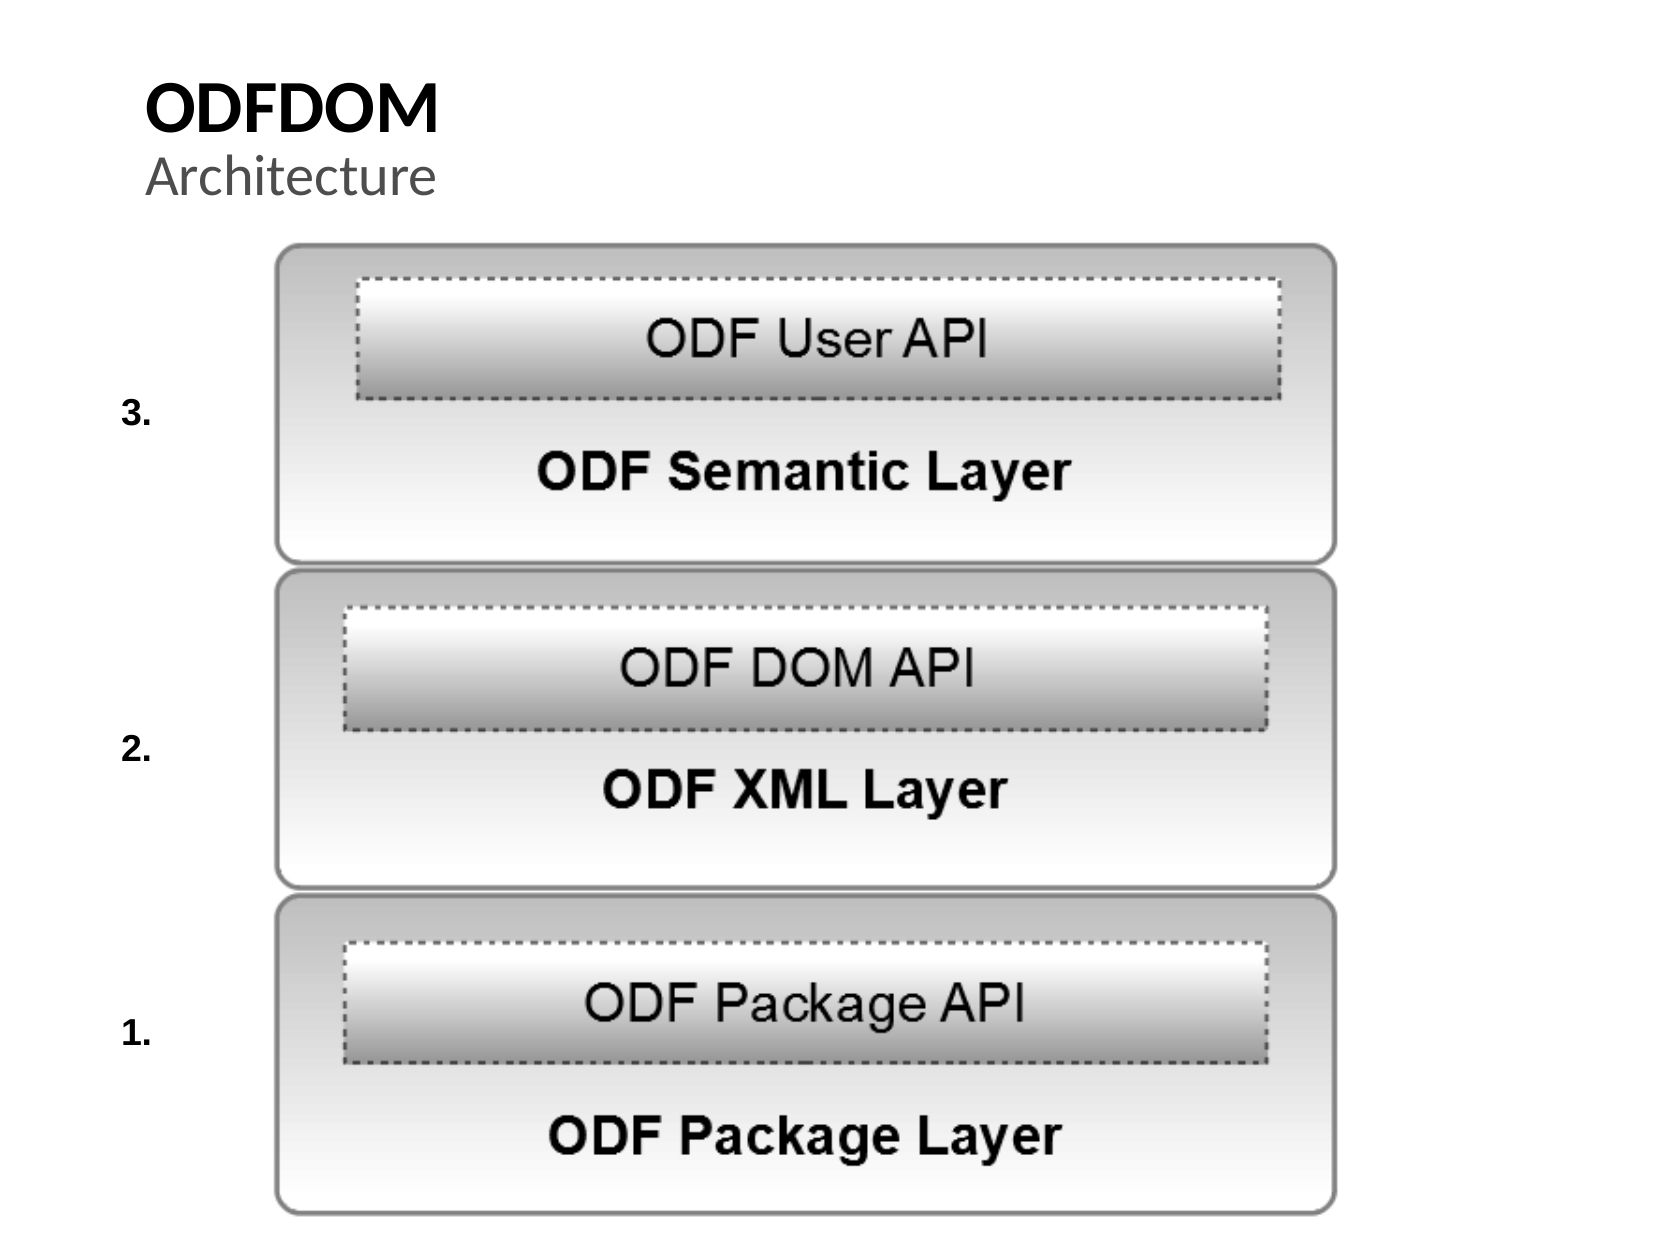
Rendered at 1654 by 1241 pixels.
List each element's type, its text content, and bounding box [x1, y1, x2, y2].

picture [267, 236, 1347, 1228]
title ODFDOM Architecture [145, 67, 1388, 220]
text_box 2. [106, 720, 189, 778]
text_box 3. [106, 383, 189, 441]
text_box 1. [106, 1003, 189, 1061]
